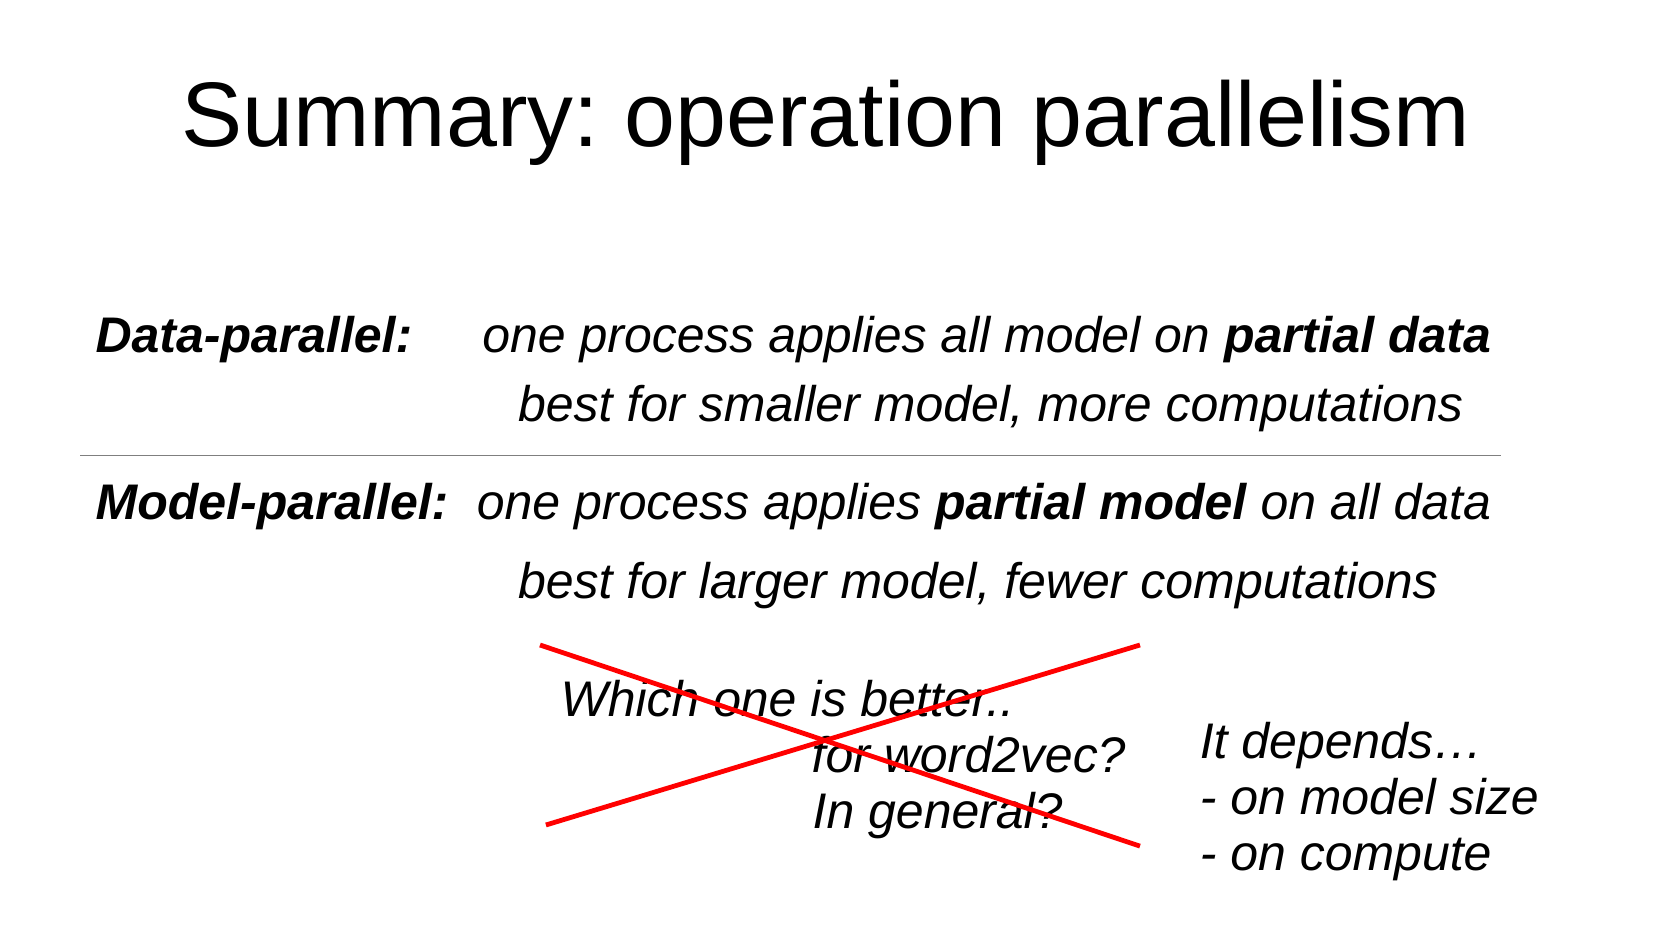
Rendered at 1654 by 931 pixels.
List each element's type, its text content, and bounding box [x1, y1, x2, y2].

text_box Data-parallel: one process applies all model on partial data Model-parallel: one process applies partial model on all data [80, 299, 1574, 538]
text_box Which one is better.. for word2vec? In general? [545, 744, 1132, 847]
text_box Which one is better.. for word2vec? In general? [545, 673, 814, 822]
text_box best for smaller model, more computations [503, 456, 1486, 496]
text_box best for larger model, fewer computations [503, 545, 1486, 673]
text_box Which one is better.. for word2vec? In general? [635, 673, 1036, 737]
text_box Which one is better.. for word2vec? In general? [835, 673, 1276, 847]
text_box It depends… - on model size - on compute [1185, 705, 1586, 931]
text_box best for smaller model, more computations [503, 368, 1486, 455]
title Summary: operation parallelism [82, 37, 1571, 193]
